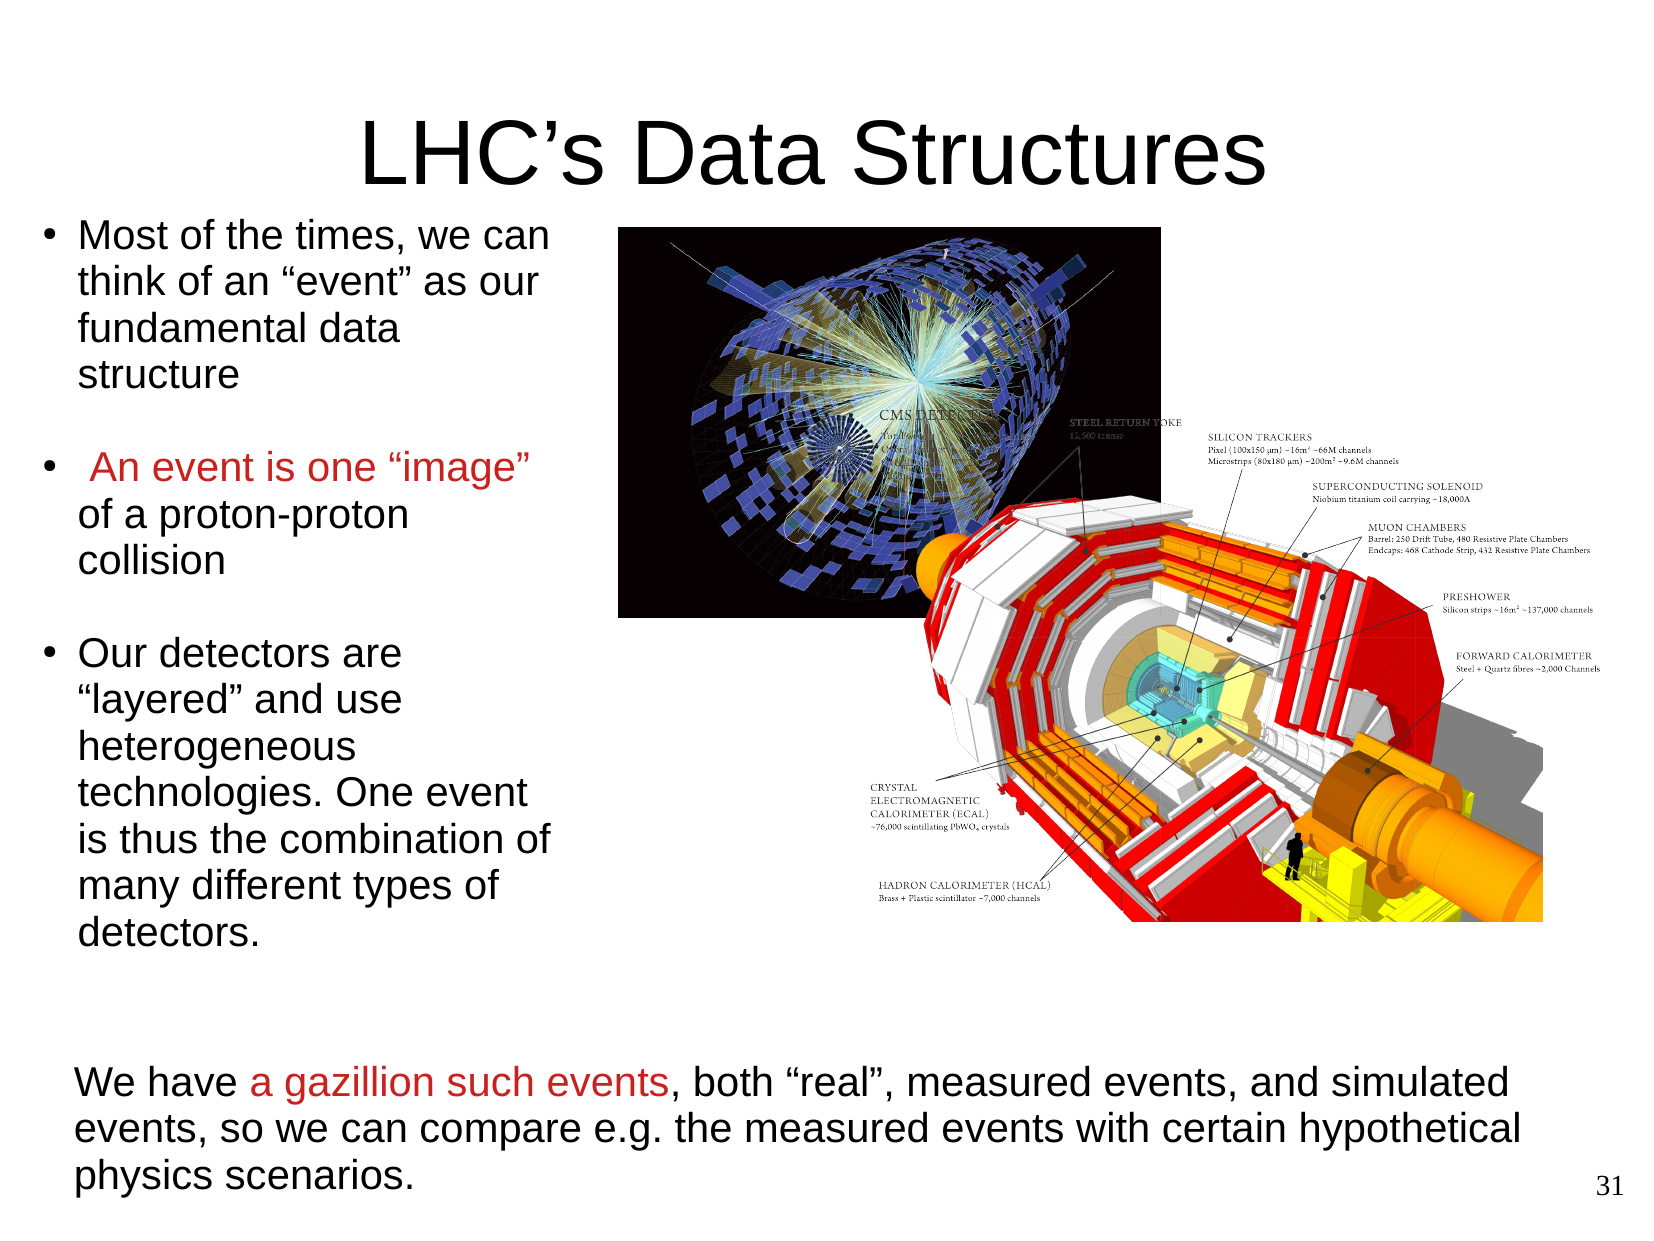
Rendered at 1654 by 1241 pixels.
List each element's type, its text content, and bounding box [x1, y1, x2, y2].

text_box We have a gazillion such events, both “real”, measured events, and simulated events, so we can compare e.g. the measured events with certain hypothetical physics scenarios. [59, 1051, 1548, 1206]
picture [618, 227, 1605, 922]
title LHC’s Data Structures [82, 49, 1571, 257]
text_box Most of the times, we can think of an “event” as our fundamental data structure An event is one “image” of a proton-proton collision Our detectors are “layered” and use heterogeneous technologies. One event is thus the combination of many different types of detectors. [27, 204, 583, 963]
